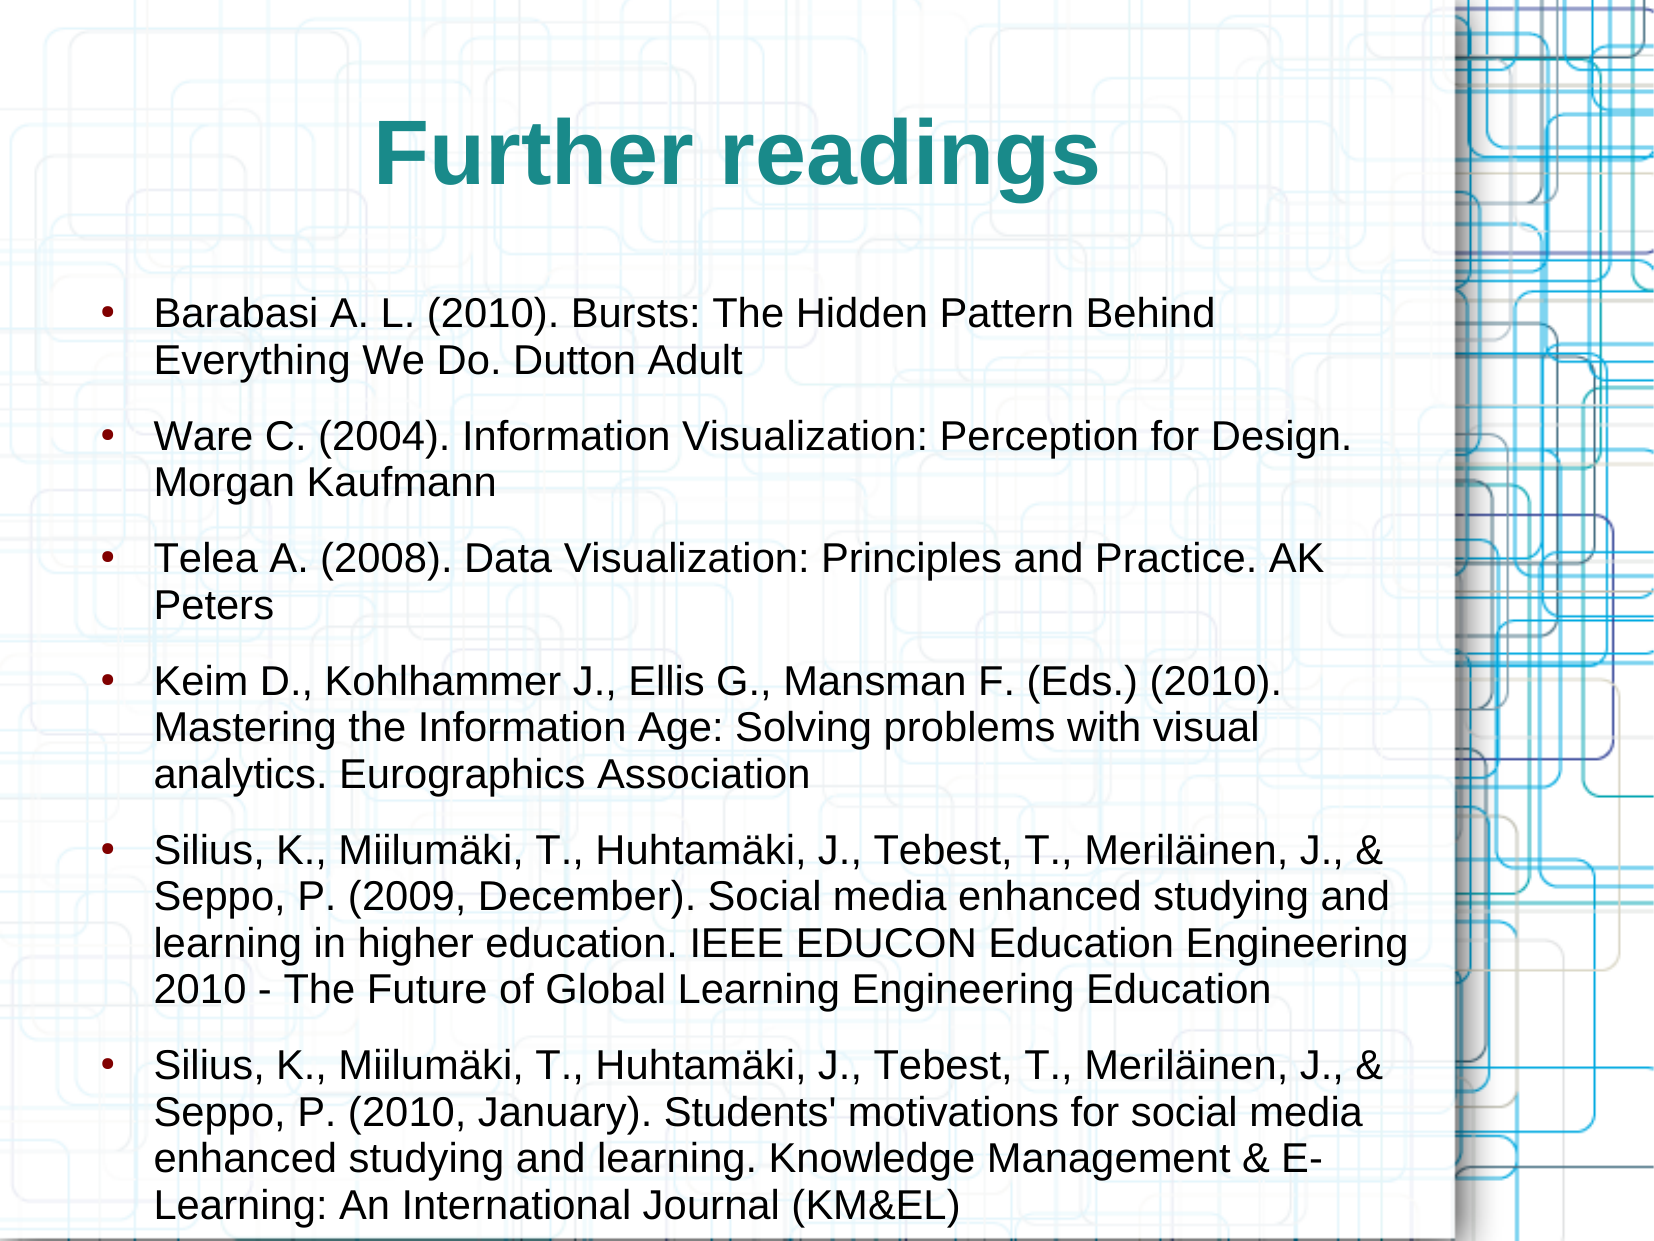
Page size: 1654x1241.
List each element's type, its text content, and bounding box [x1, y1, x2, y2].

picture [0, 0, 1654, 1241]
title Further readings [59, 49, 1418, 257]
list Barabasi A. L. (2010). Bursts: The Hidden Pattern Behind Everything We Do. Dutton Adult Ware C. (2004). Information Visualization: Perception for Design. Morgan Kaufmann Telea A. (2008). Data Visualization: Principles and Practice. AK Peters Keim D., Kohlhammer J., Ellis G., Mansman F. (Eds.) (2010). Mastering the Information Age: Solving problems with visual analytics. Eurographics Association Silius, K., Miilumäki, T., Huhtamäki, J., Tebest, T., Meriläinen, J., & Seppo, P. (2009, December). Social media enhanced studying and learning in higher education. IEEE EDUCON Education Engineering 2010 - The Future of Global Learning Engineering Education Silius, K., Miilumäki, T., Huhtamäki, J., Tebest, T., Meriläinen, J., & Seppo, P. (2010, January). Students' motivations for social media enhanced studying and learning. Knowledge Management & E-Learning: An International Journal (KM&EL) [82, 290, 1418, 1234]
